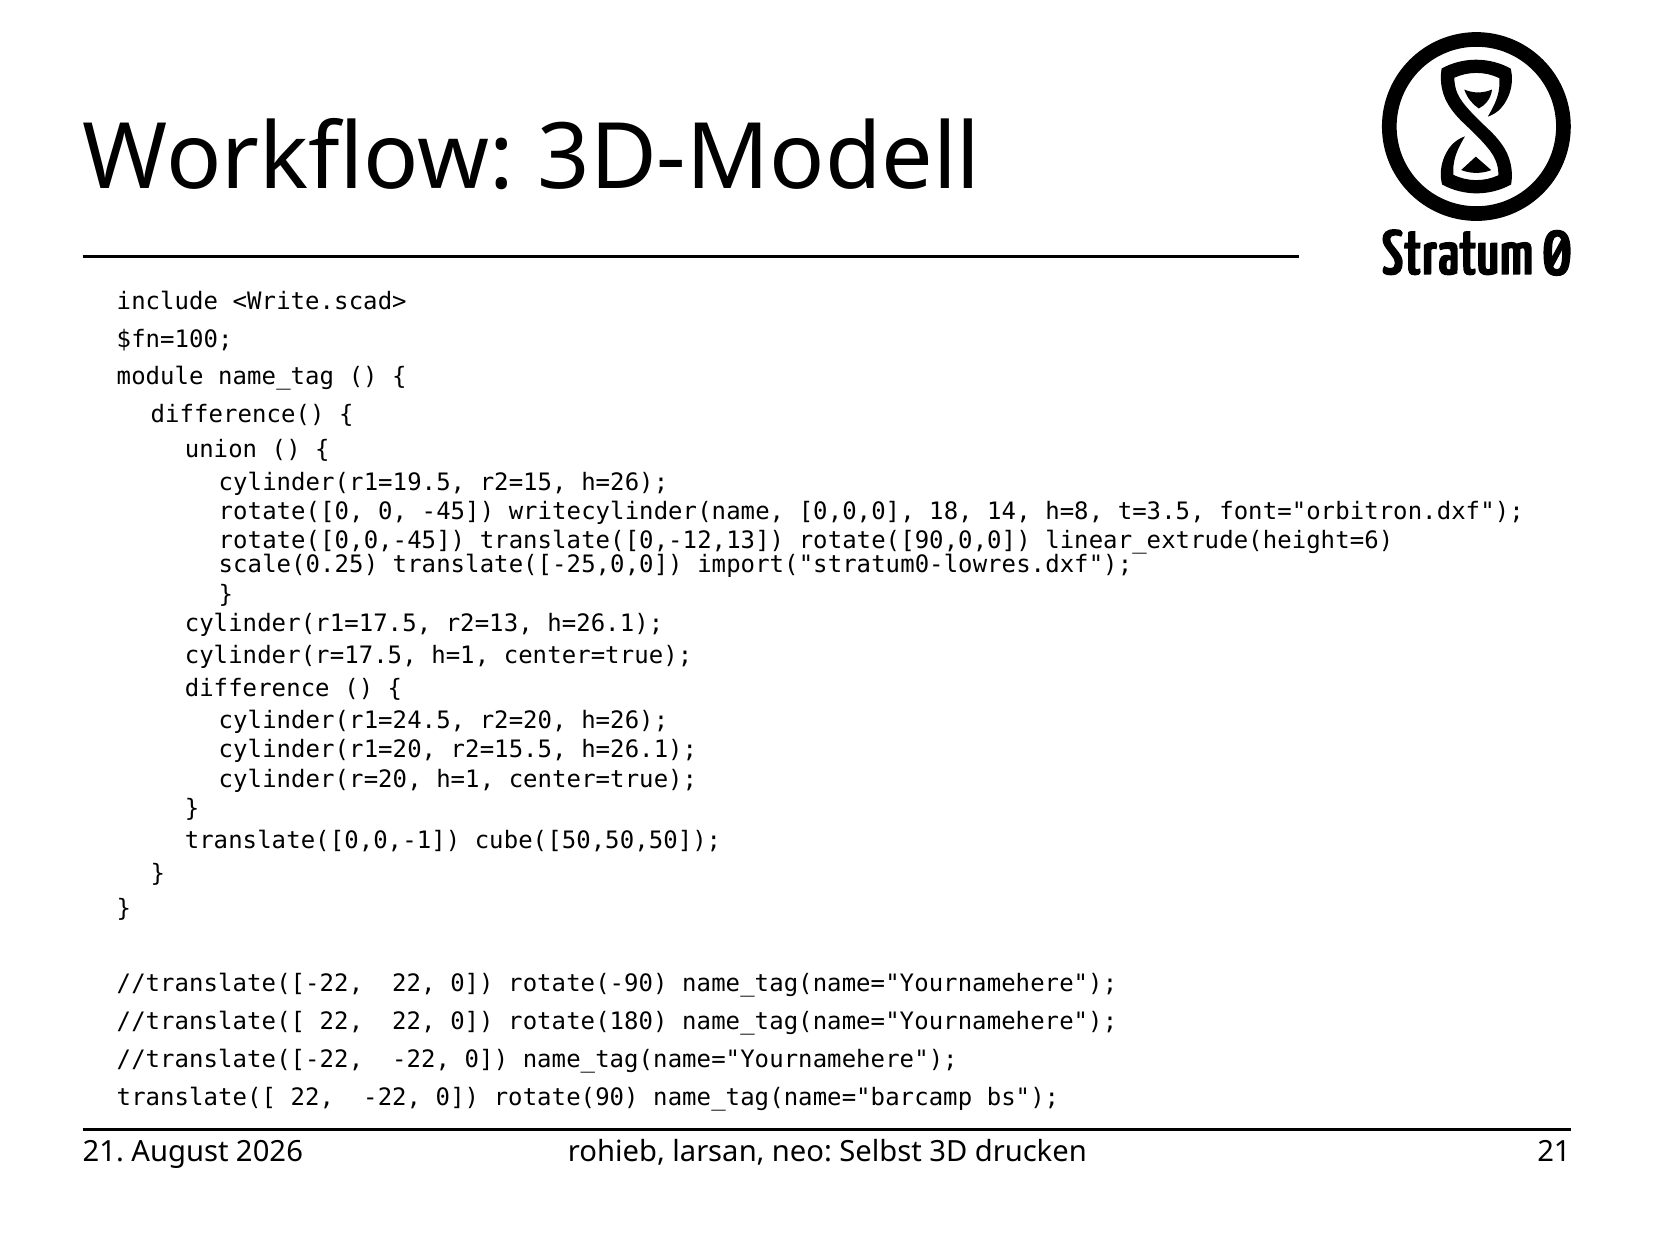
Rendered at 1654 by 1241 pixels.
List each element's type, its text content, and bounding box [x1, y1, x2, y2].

title Workflow: 3D-Modell [82, 49, 1300, 257]
list include <Write.scad> $fn=100; module name_tag () { difference() { union () { cylinder(r1=19.5, r2=15, h=26); rotate([0, 0, -45]) writecylinder(name, [0,0,0], 18, 14, h=8, t=3.5, font="orbitron.dxf"); rotate([0,0,-45]) translate([0,-12,13]) rotate([90,0,0]) linear_extrude(height=6) scale(0.25) translate([-25,0,0]) import("stratum0-lowres.dxf"); } cylinder(r1=17.5, r2=13, h=26.1); cylinder(r=17.5, h=1, center=true); difference () { cylinder(r1=24.5, r2=20, h=26); cylinder(r1=20, r2=15.5, h=26.1); cylinder(r=20, h=1, center=true); } translate([0,0,-1]) cube([50,50,50]); } } //translate([-22, 22, 0]) rotate(-90) name_tag(name="Yournamehere"); //translate([ 22, 22, 0]) rotate(180) name_tag(name="Yournamehere"); //translate([-22, -22, 0]) name_tag(name="Yournamehere"); translate([ 22, -22, 0]) rotate(90) name_tag(name="barcamp bs"); [82, 290, 1538, 1123]
